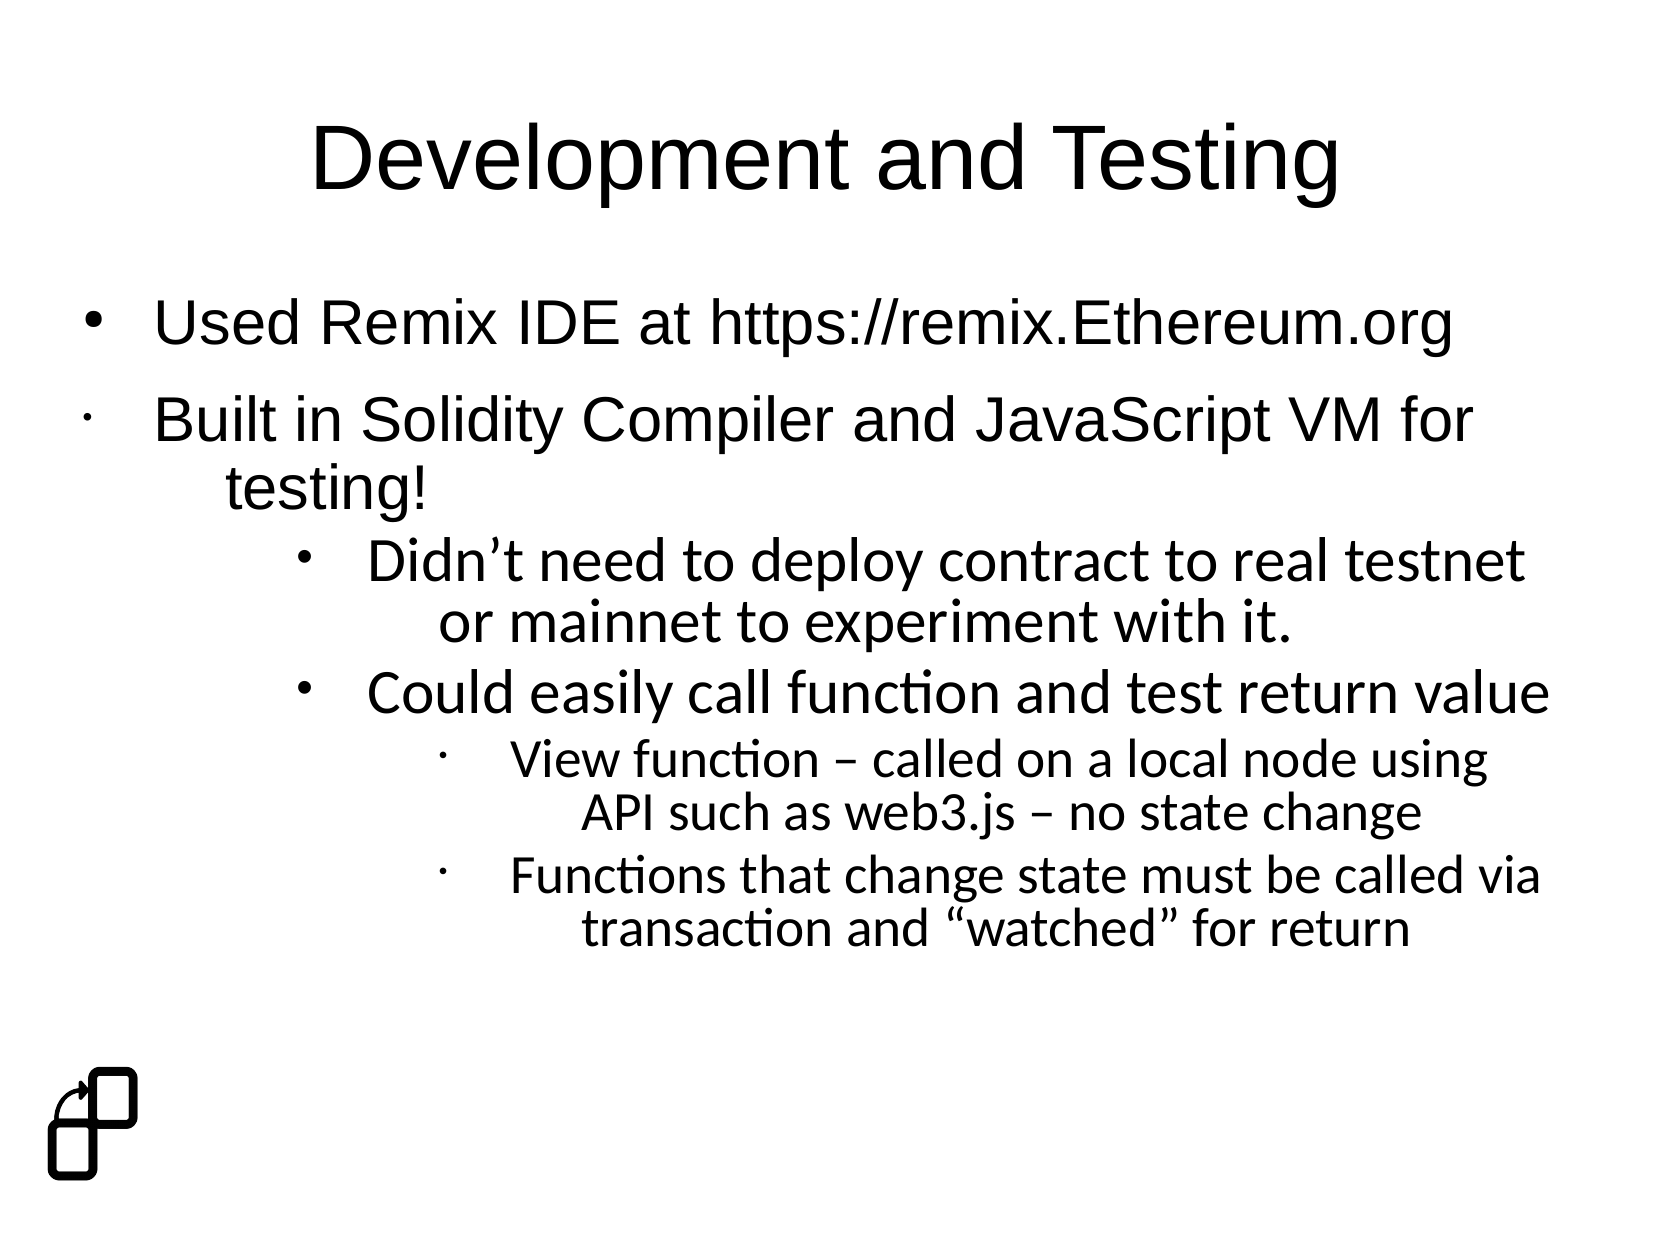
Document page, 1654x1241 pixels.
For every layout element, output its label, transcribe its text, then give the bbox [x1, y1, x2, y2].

picture [30, 1062, 153, 1186]
title Development and Testing [82, 97, 1571, 209]
list Used Remix IDE at https://remix.Ethereum.org Built in Solidity Compiler and JavaScript VM for testing! Didn’t need to deploy contract to real testnet or mainnet to experiment with it. Could easily call function and test return value View function – called on a local node using API such as web3.js – no state change Functions that change state must be called via transaction and “watched” for return [82, 290, 1571, 1010]
